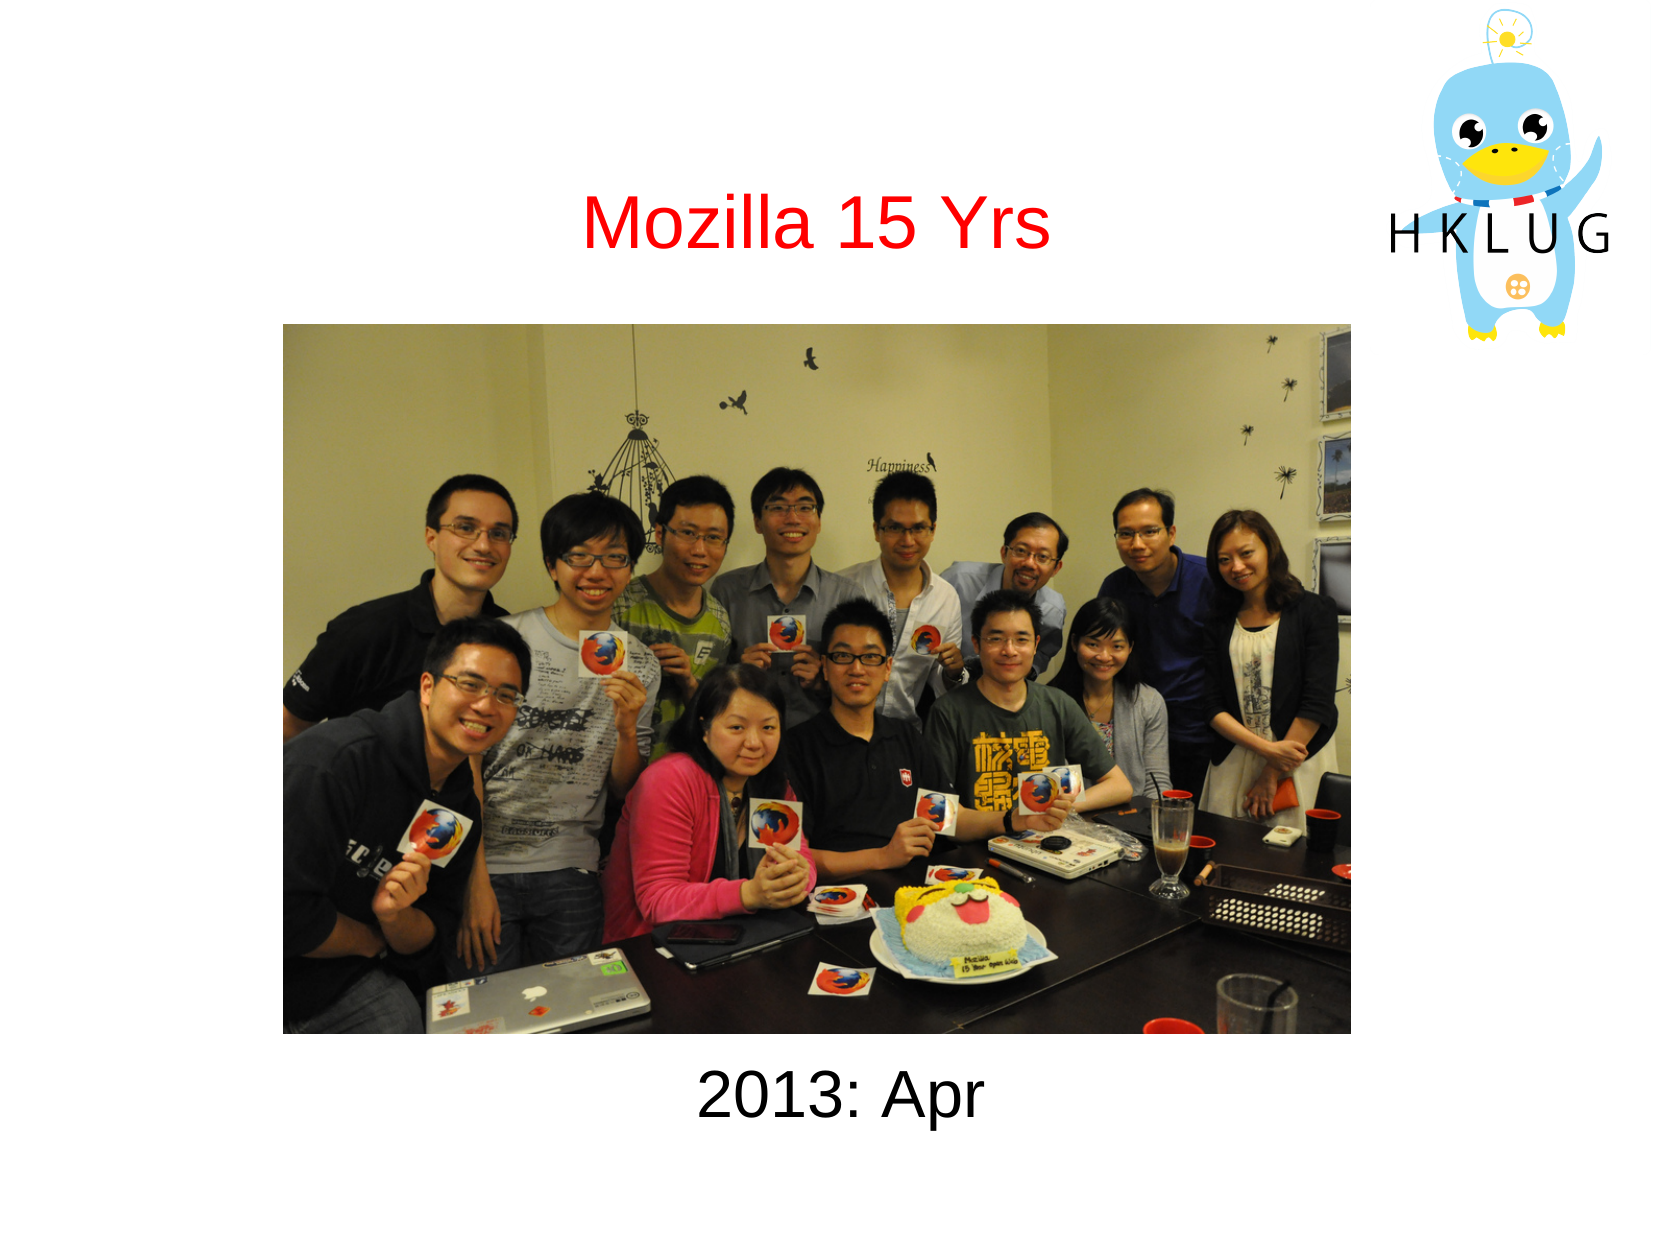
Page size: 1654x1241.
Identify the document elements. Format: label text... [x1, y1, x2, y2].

text_box 2013: Apr [107, 1057, 1575, 1139]
picture [1370, 0, 1651, 355]
text_box Mozilla 15 Yrs [68, 129, 1565, 308]
picture [283, 324, 1351, 1034]
